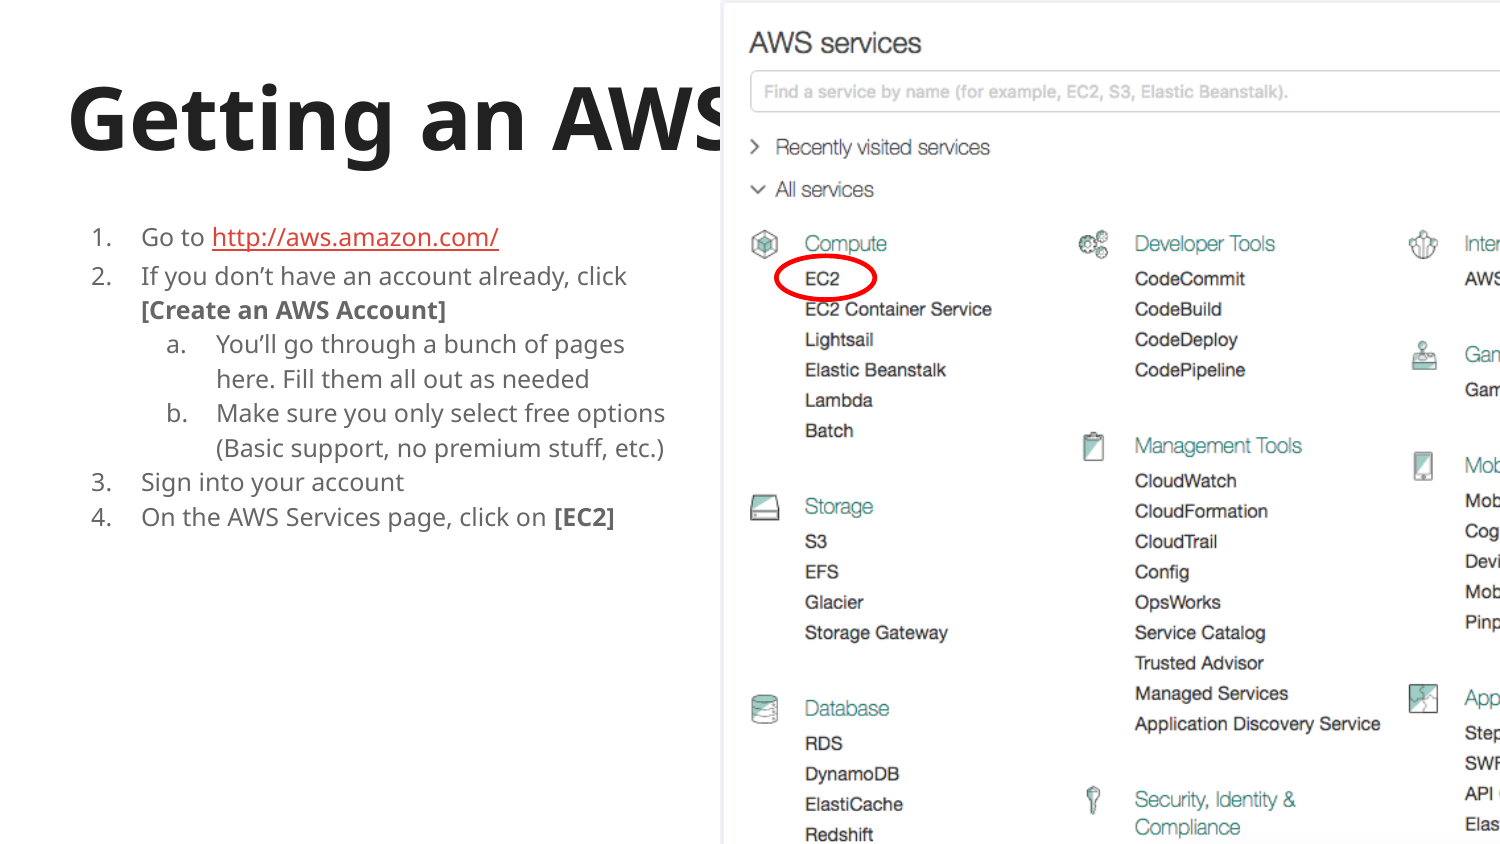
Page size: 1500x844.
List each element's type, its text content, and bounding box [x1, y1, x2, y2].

title Getting an AWS Server [51, 48, 720, 180]
list Go to http://aws.amazon.com/ If you don’t have an account already, click [Create an AWS Account] You’ll go through a bunch of pages here. Fill them all out as needed Make sure you only select free options (Basic support, no premium stuff, etc.) Sign into your account On the AWS Services page, click on [EC2] [51, 201, 708, 750]
picture [720, 0, 1500, 844]
